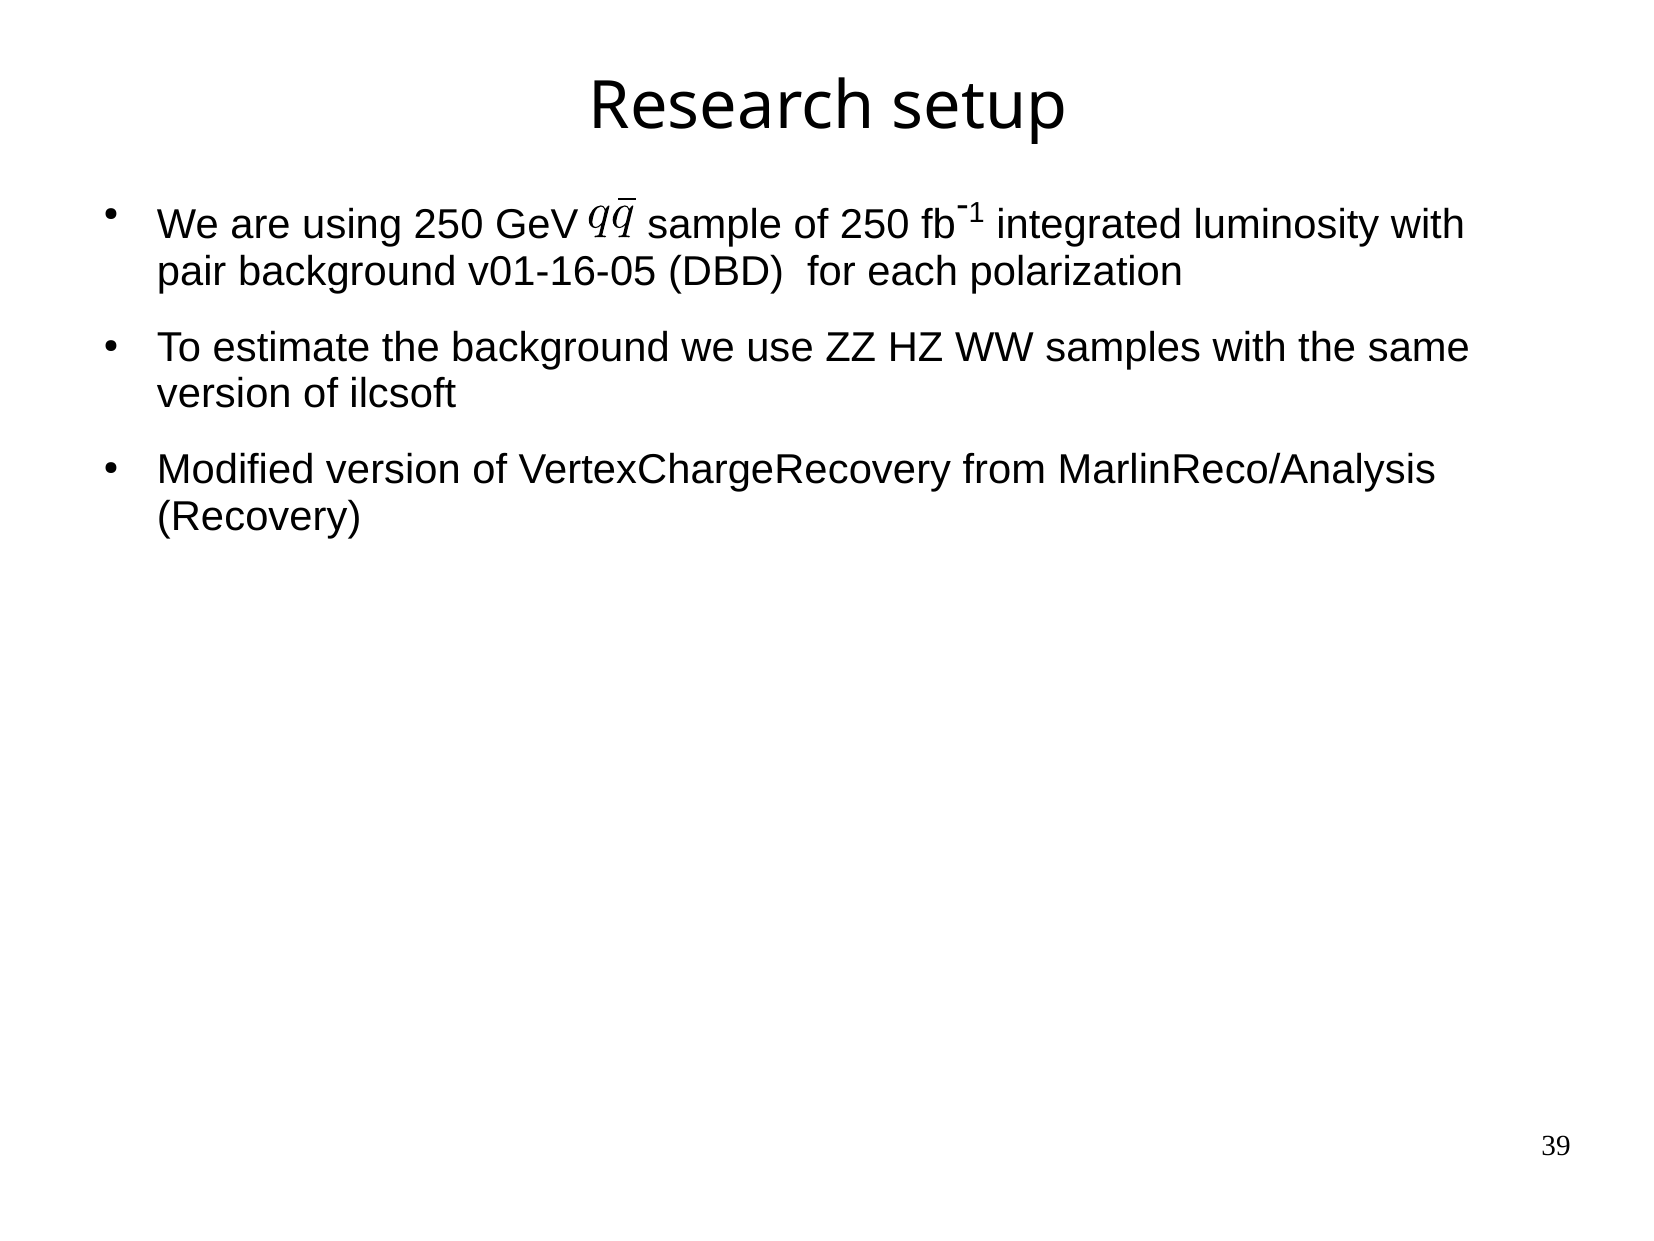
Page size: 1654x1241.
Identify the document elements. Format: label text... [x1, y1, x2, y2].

text_box [586, 198, 640, 238]
list We are using 250 GeV sample of 250 fb-1 integrated luminosity with pair background v01-16-05 (DBD) for each polarization To estimate the background we use ZZ HZ WW samples with the same version of ilcsoft Modified version of VertexChargeRecovery from MarlinReco/Analysis (Recovery) [85, 182, 1531, 1171]
title Research setup [85, 52, 1571, 153]
